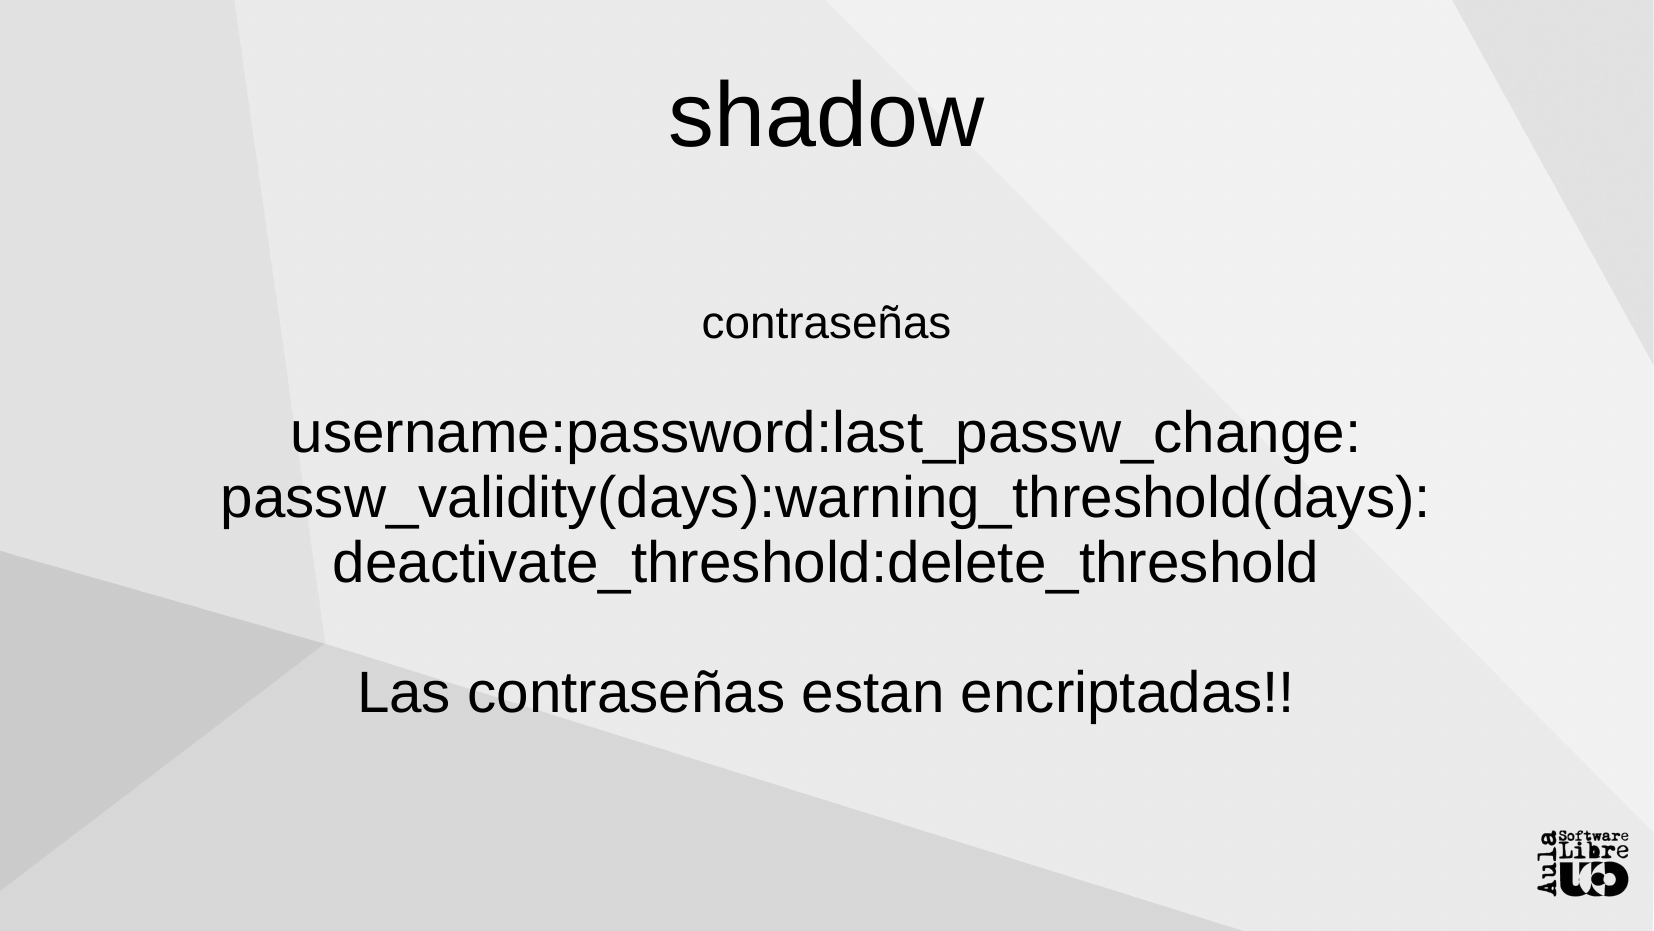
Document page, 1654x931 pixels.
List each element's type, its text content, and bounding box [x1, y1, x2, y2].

subtitle contraseñas username:password:last_passw_change: passw_validity(days):warning_threshold(days): deactivate_threshold:delete_threshold Las contraseñas estan encriptadas!! [82, 209, 1571, 877]
picture [0, 0, 1654, 931]
title shadow [82, 37, 1571, 193]
